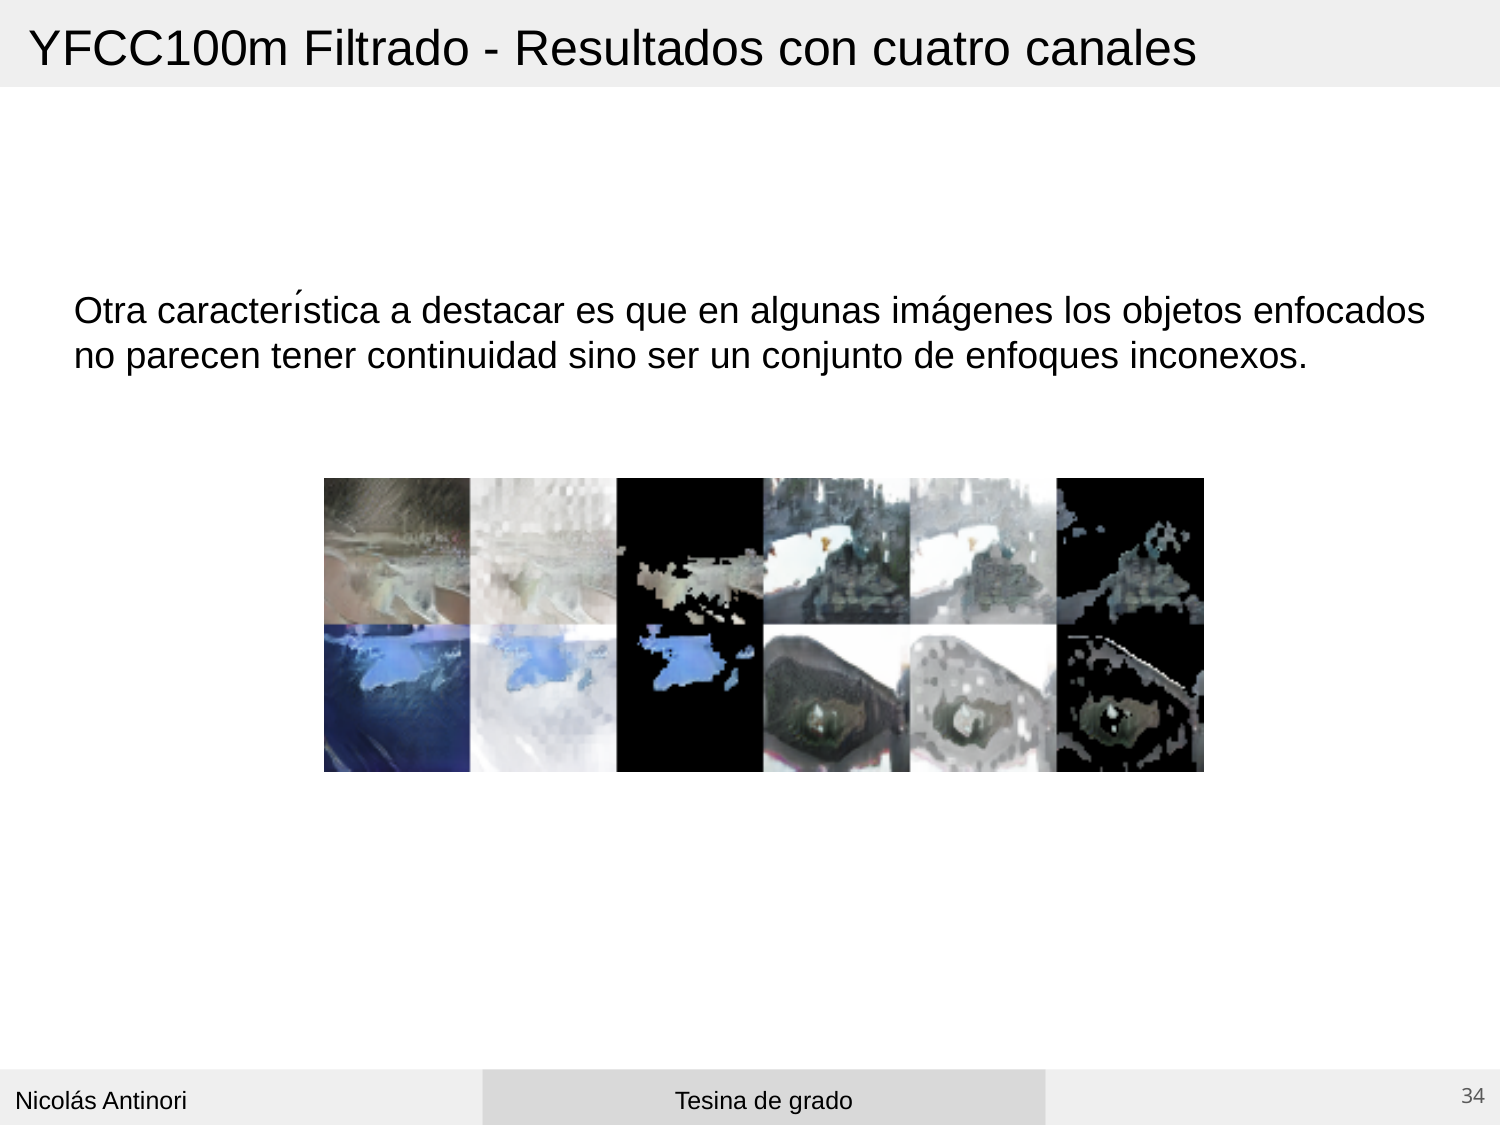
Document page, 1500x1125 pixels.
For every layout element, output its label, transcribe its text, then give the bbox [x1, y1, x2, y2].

text_box YFCC100m Filtrado - Resultados con cuatro canales [0, 0, 1500, 87]
slide_number <number> [1046, 1069, 1500, 1125]
text_box Nicolás Antinori [0, 1069, 482, 1125]
picture [324, 478, 1204, 772]
text_box Otra caracterı́stica a destacar es que en algunas imágenes los objetos enfocados no parecen tener continuidad sino ser un conjunto de enfoques inconexos. [58, 270, 1442, 440]
text_box Tesina de grado [482, 1069, 1046, 1125]
